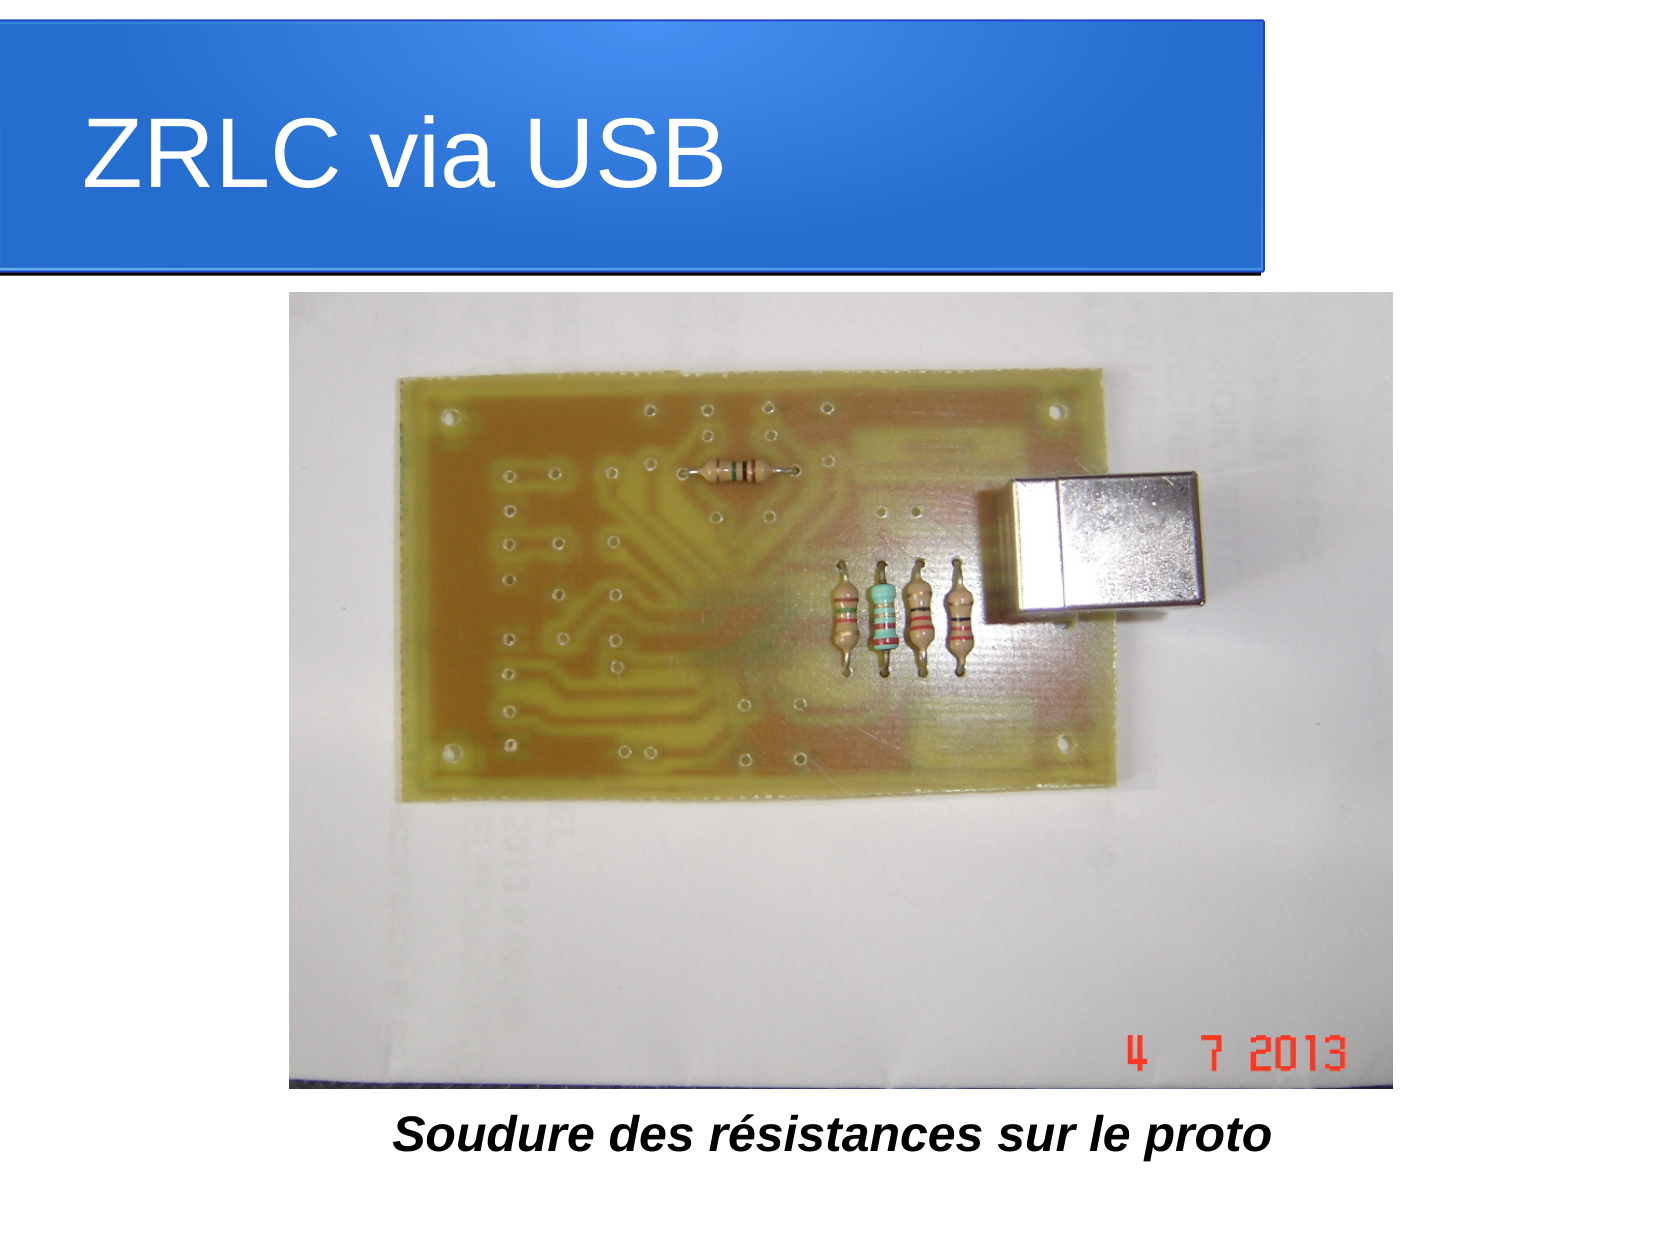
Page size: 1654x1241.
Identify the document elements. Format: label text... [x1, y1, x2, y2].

picture [289, 292, 1393, 1089]
text_box Soudure des résistances sur le proto [307, 1098, 1359, 1170]
title ZRLC via USB [82, 49, 1250, 257]
